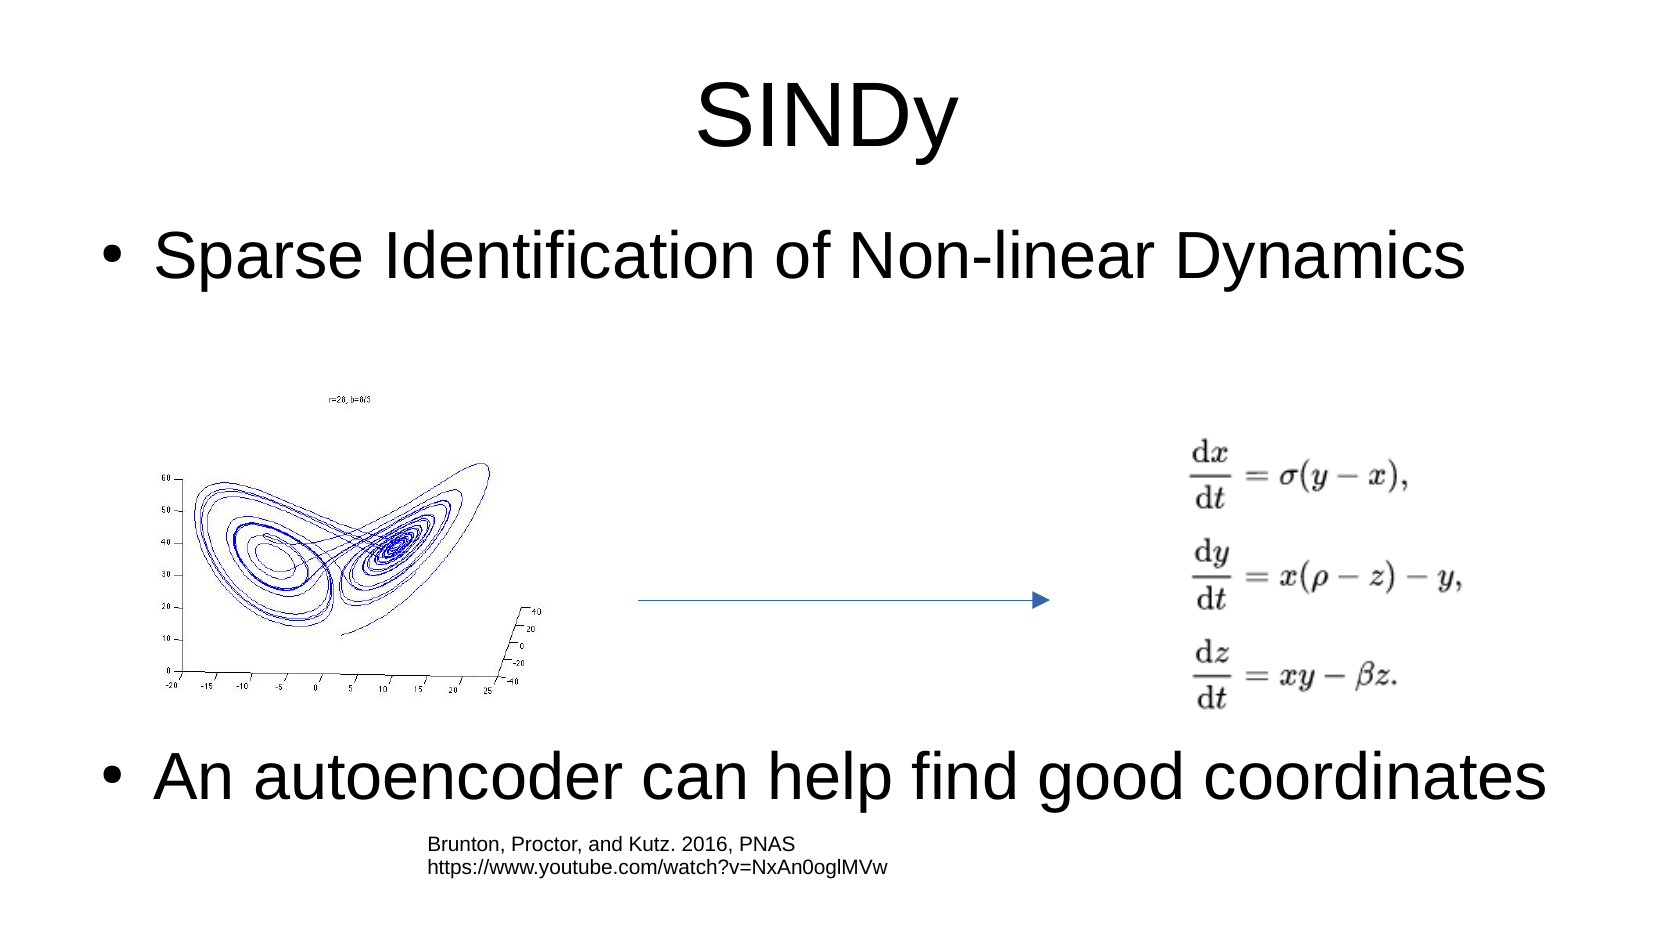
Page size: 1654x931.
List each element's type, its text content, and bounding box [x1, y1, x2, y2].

text_box Brunton, Proctor, and Kutz. 2016, PNAS https://www.youtube.com/watch?v=NxAn0oglMVw [412, 825, 1313, 910]
title SINDy [82, 37, 1571, 193]
picture [125, 384, 563, 713]
picture [1181, 435, 1469, 713]
list Sparse Identification of Non-linear Dynamics An autoencoder can help find good coordinates [82, 217, 1571, 863]
